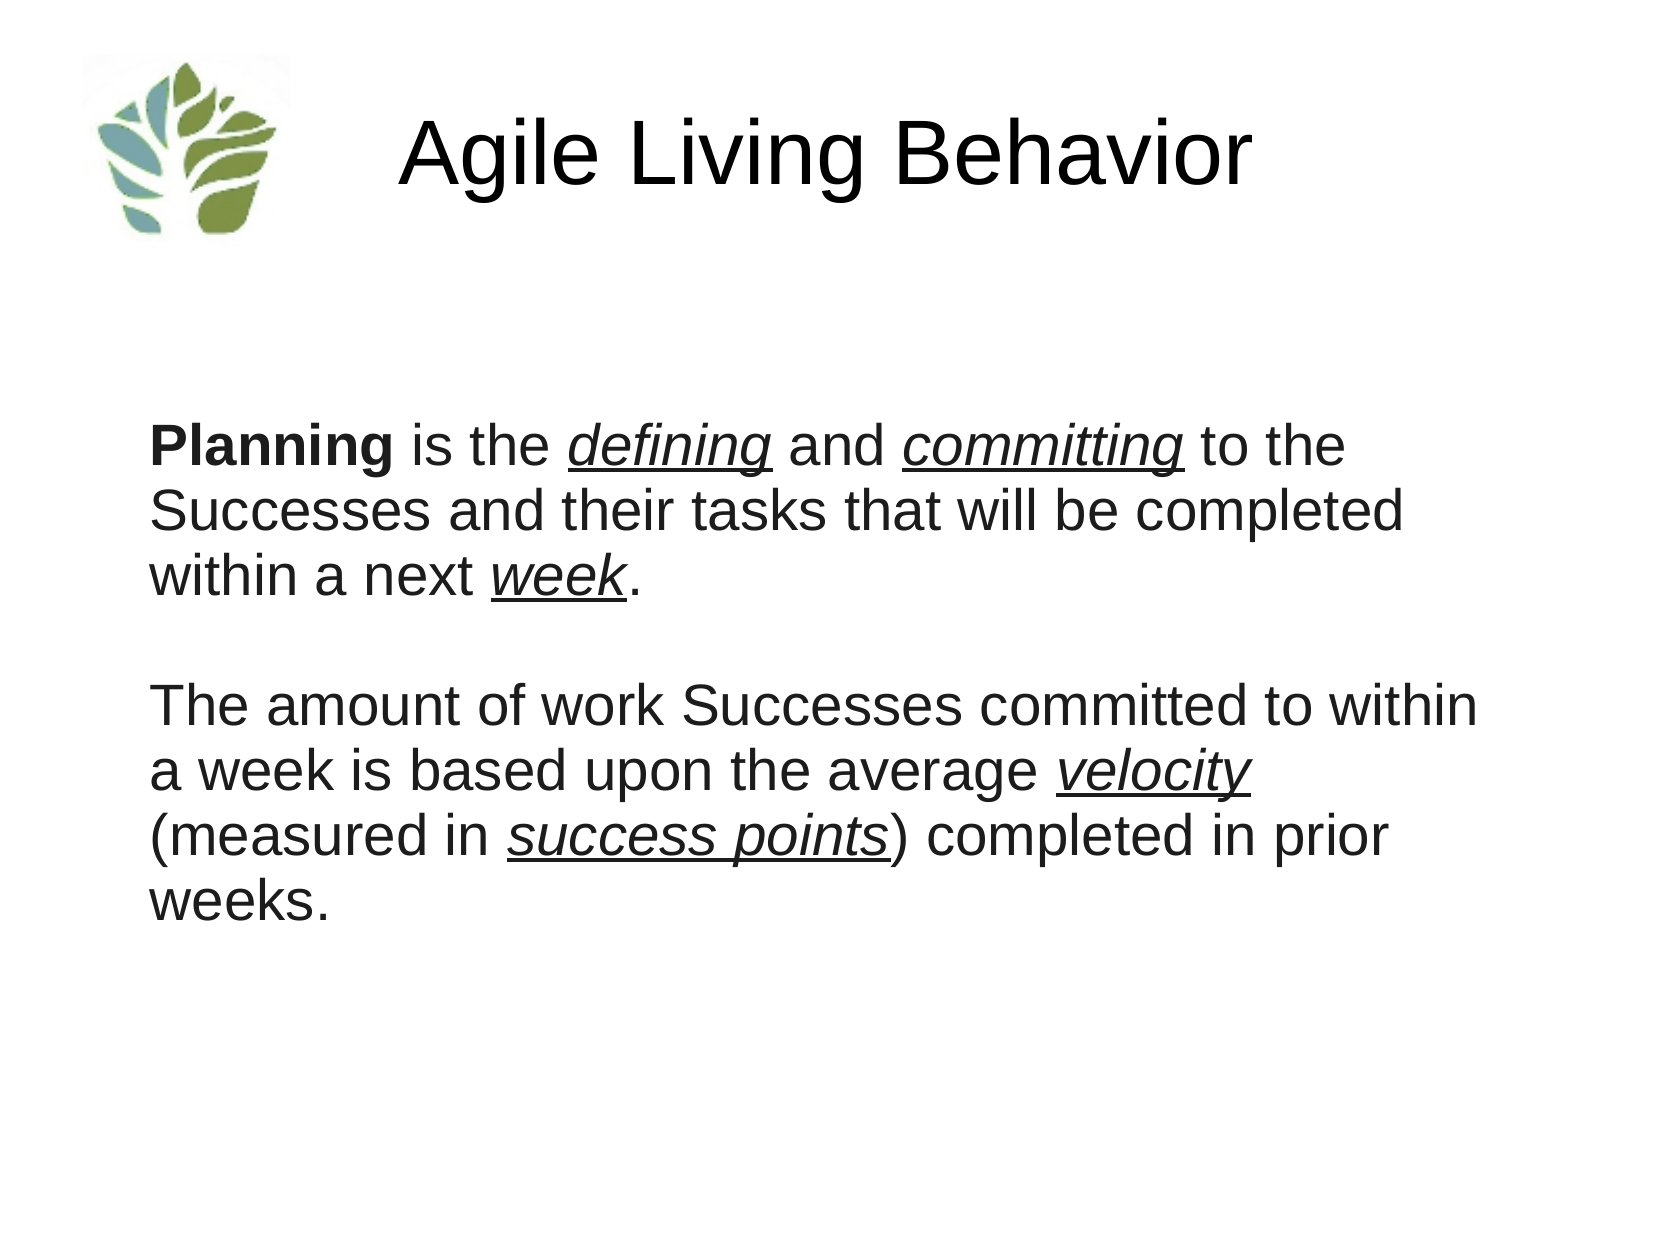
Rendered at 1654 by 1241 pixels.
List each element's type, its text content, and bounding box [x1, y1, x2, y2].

picture [82, 49, 291, 258]
text_box Planning is the defining and committing to the Successes and their tasks that will be completed within a next week. The amount of work Successes committed to within a week is based upon the average velocity (measured in success points) completed in prior weeks. [135, 405, 1531, 940]
title Agile Living Behavior [291, 49, 1571, 257]
